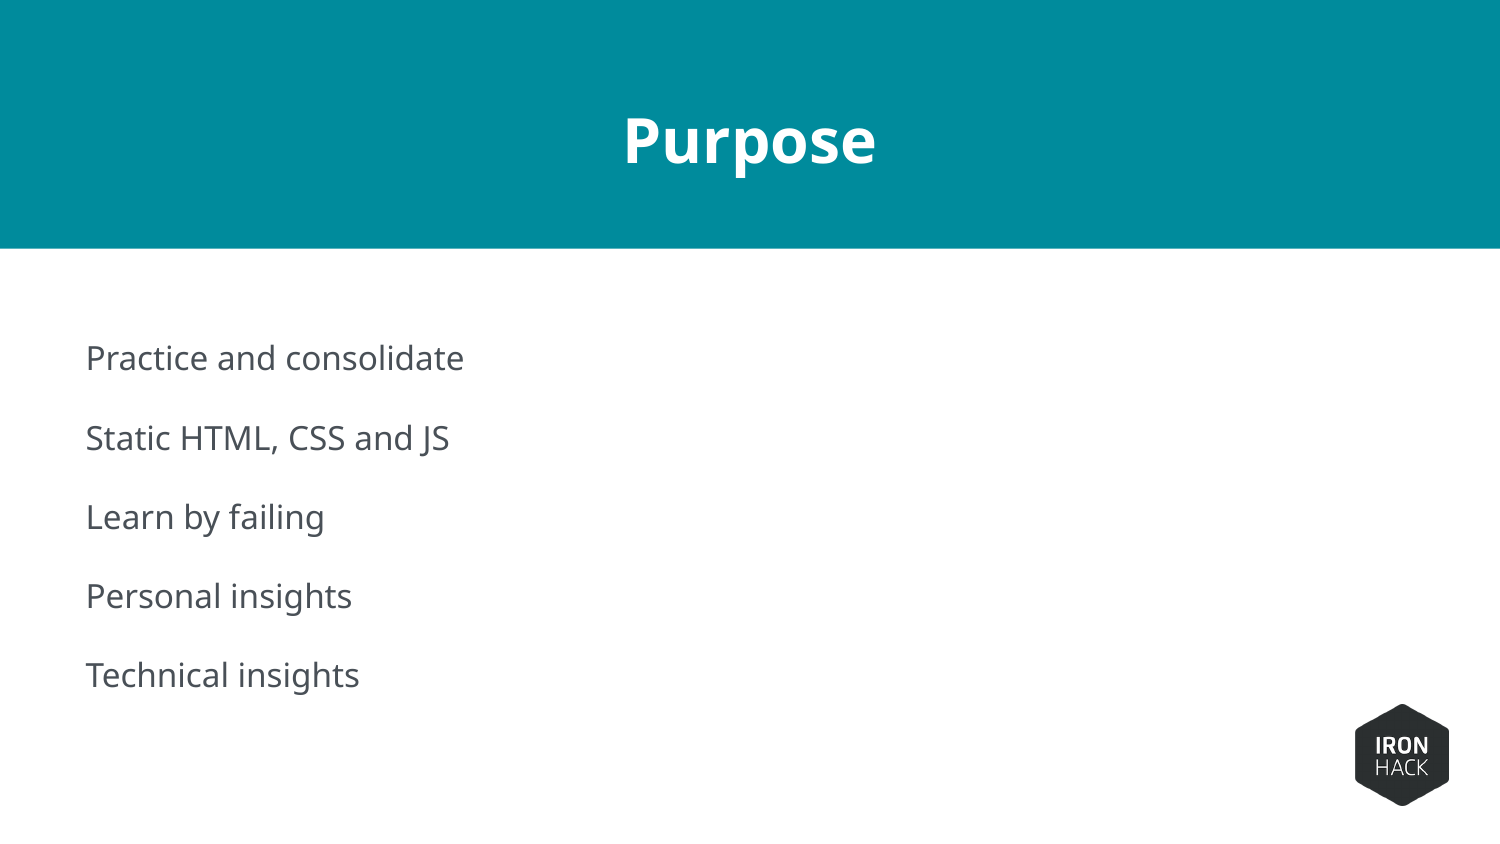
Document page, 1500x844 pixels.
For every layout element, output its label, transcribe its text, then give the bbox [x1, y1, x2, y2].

picture [1355, 704, 1449, 806]
text_box Practice and consolidate Static HTML, CSS and JS Learn by failing Personal insights Technical insights [70, 316, 1430, 801]
title Purpose [70, 52, 1430, 224]
